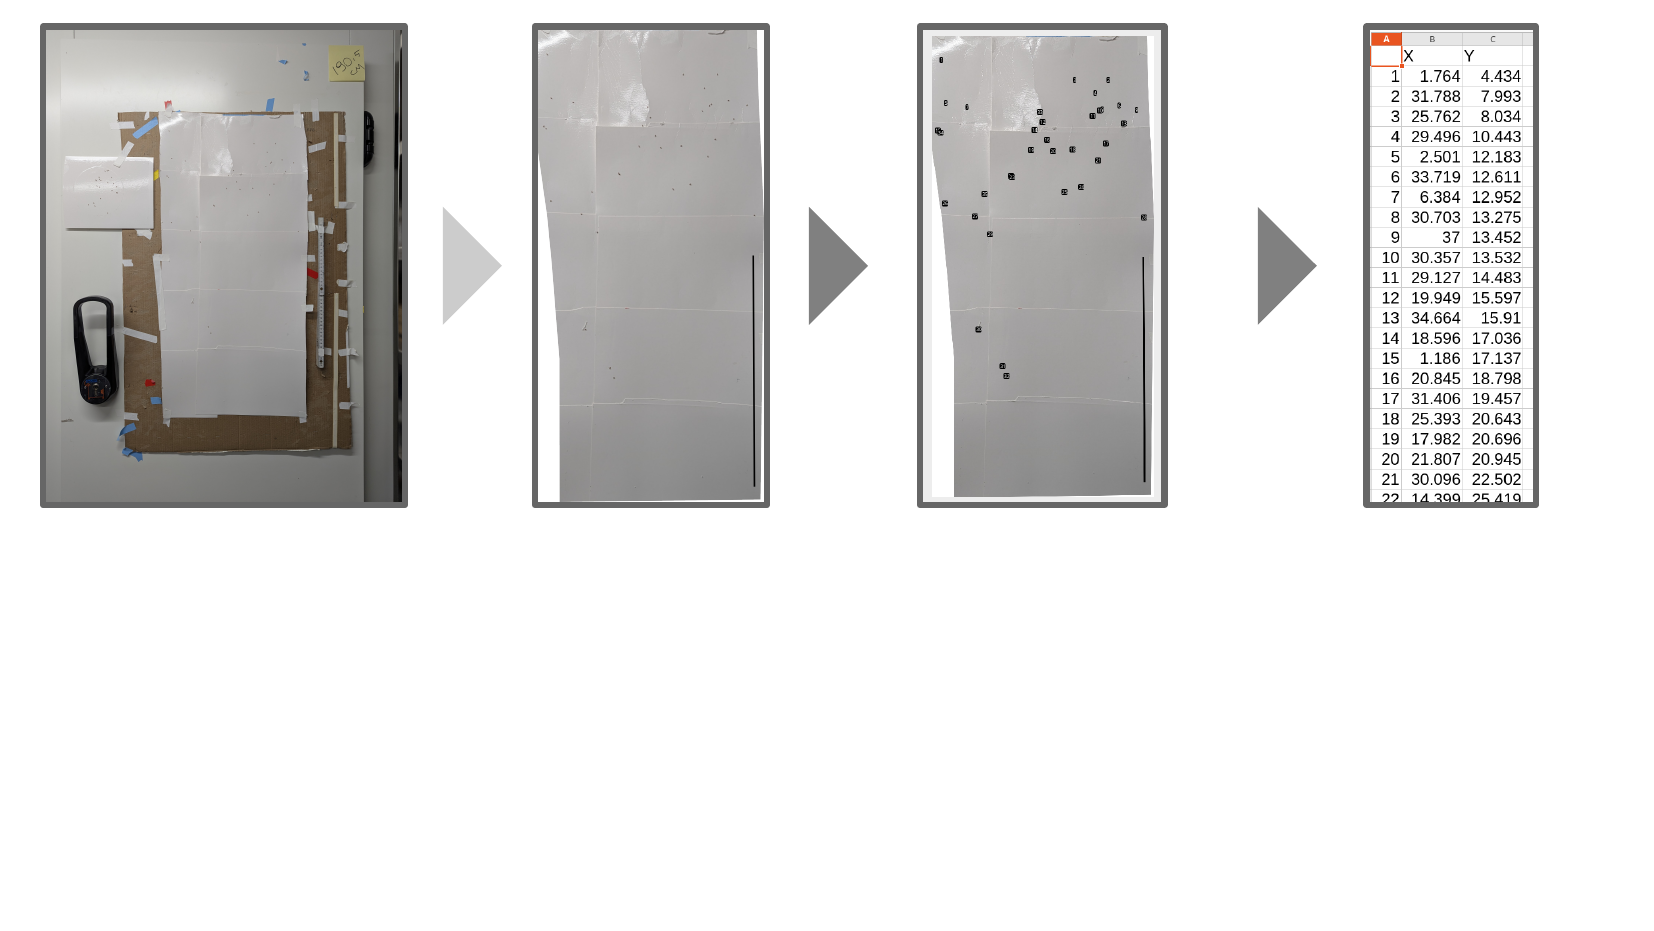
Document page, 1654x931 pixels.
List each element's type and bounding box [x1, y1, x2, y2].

text_box [1257, 206, 1317, 325]
text_box [808, 206, 869, 325]
picture [922, 29, 1162, 502]
picture [1369, 29, 1533, 502]
picture [46, 29, 402, 502]
picture [537, 29, 764, 502]
text_box [442, 206, 502, 325]
